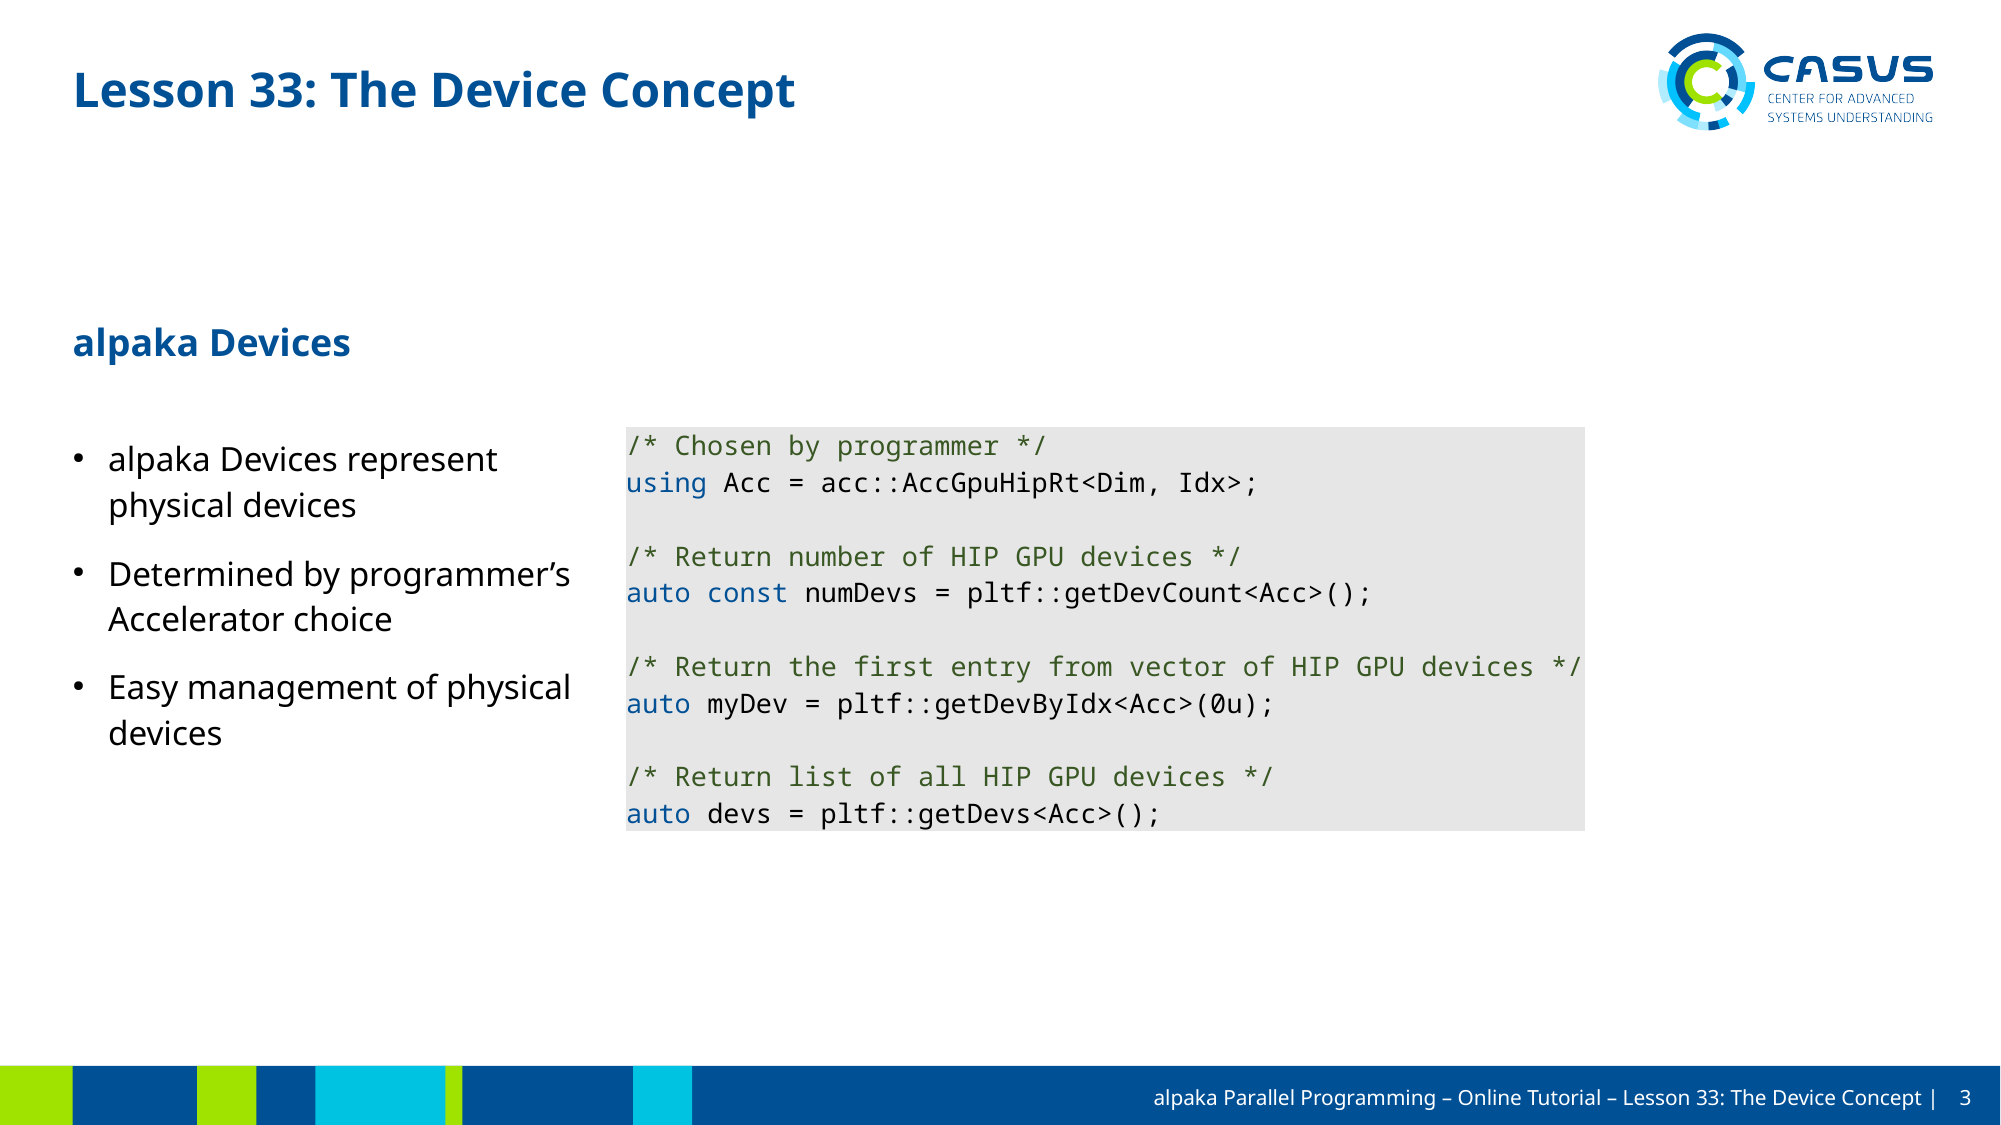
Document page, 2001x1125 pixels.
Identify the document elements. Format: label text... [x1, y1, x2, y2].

list alpaka Devices alpaka Devices represent physical devices Determined by programmer’s Accelerator choice Easy management of physical devices [72, 316, 615, 979]
list /* Chosen by programmer */ using Acc = acc::AccGpuHipRt<Dim, Idx>; /* Return number of HIP GPU devices */ auto const numDevs = pltf::getDevCount<Acc>(); /* Return the first entry from vector of HIP GPU devices */ auto myDev = pltf::getDevByIdx<Acc>(0u); /* Return list of all HIP GPU devices */ auto devs = pltf::getDevs<Acc>(); [625, 316, 1621, 979]
picture [1658, 33, 1933, 131]
title Lesson 33: The Device Concept [72, 54, 1620, 123]
